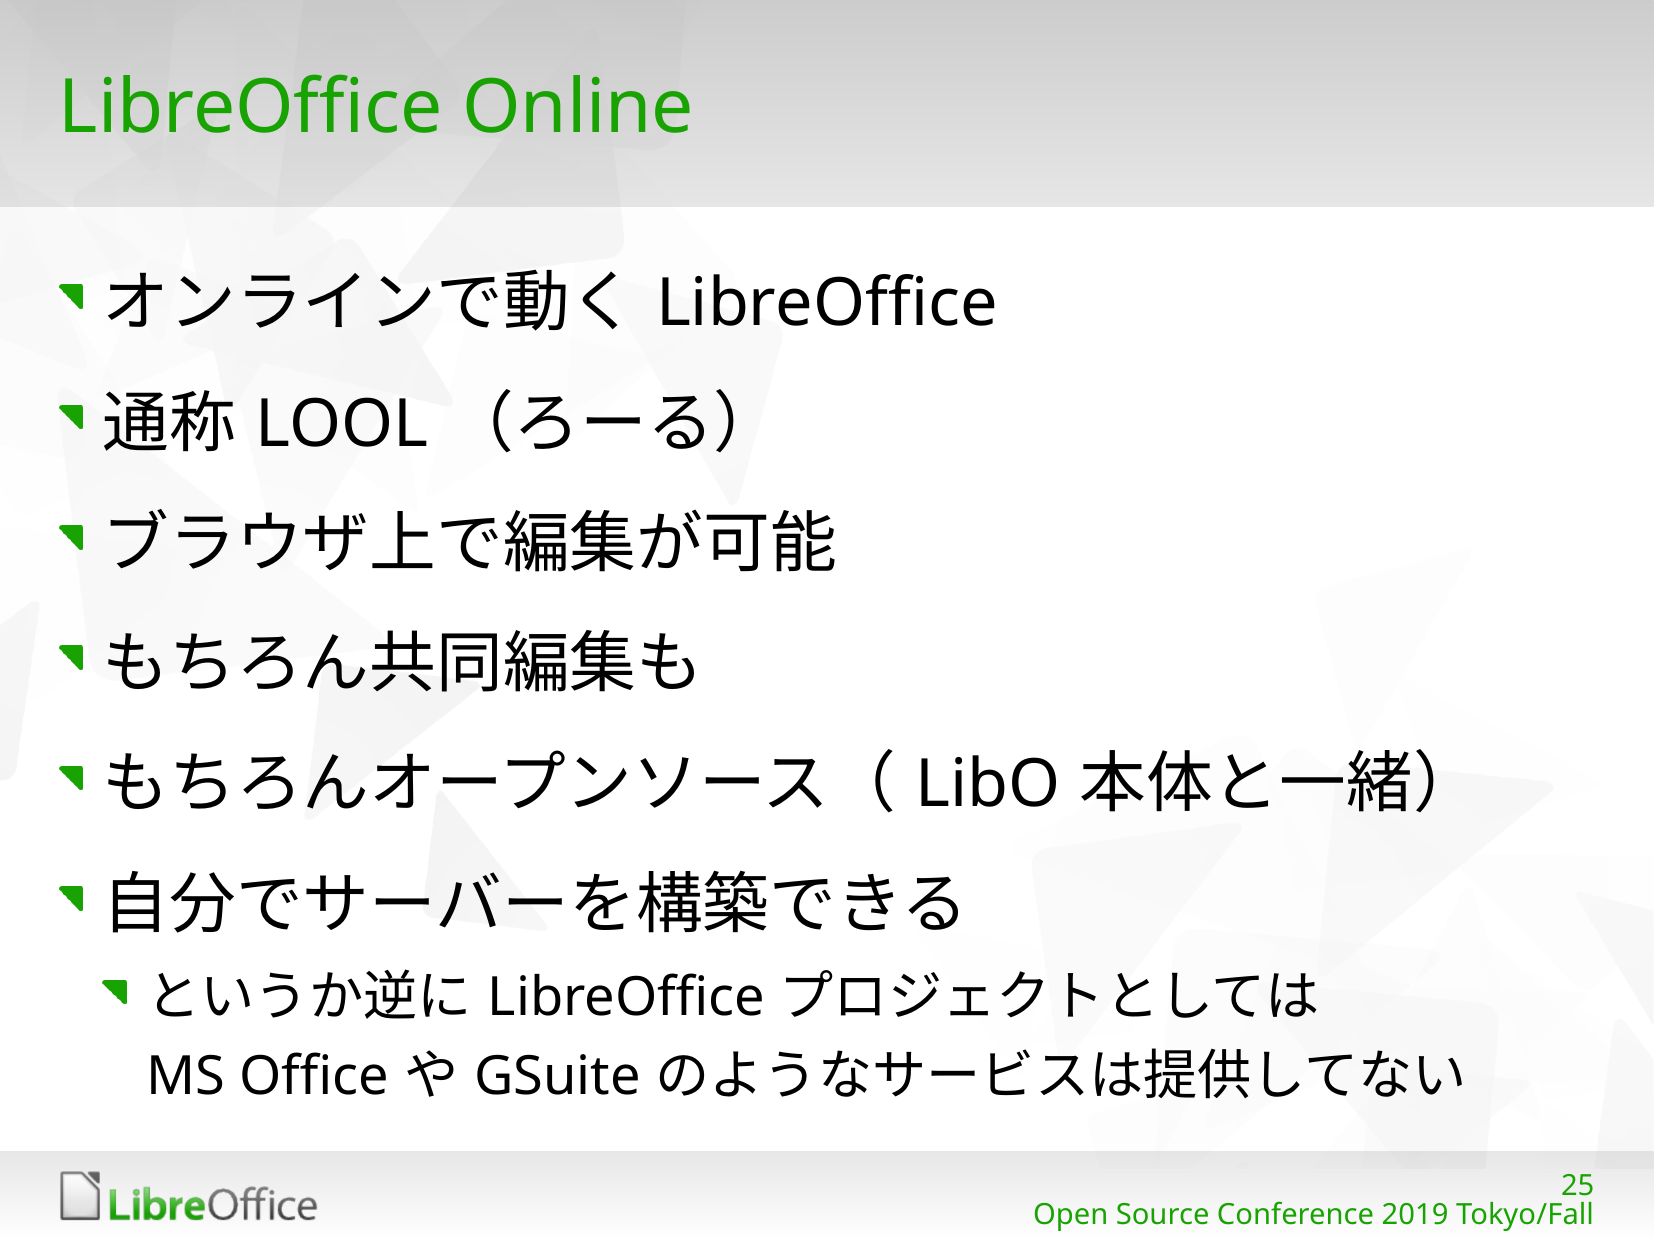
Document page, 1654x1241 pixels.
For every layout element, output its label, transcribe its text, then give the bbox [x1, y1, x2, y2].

title LibreOffice Online [59, 29, 1595, 178]
list オンラインで動くLibreOffice 通称LOOL（ろーる） ブラウザ上で編集が可能 もちろん共同編集も もちろんオープンソース（LibO本体と一緒） 自分でサーバーを構築できる というか逆にLibreOfficeプロジェクトとしては MS OfficeやGSuiteのようなサービスは提供してない [59, 248, 1595, 1109]
picture [41, 1152, 337, 1240]
picture [0, 0, 783, 931]
picture [915, 548, 1654, 1169]
